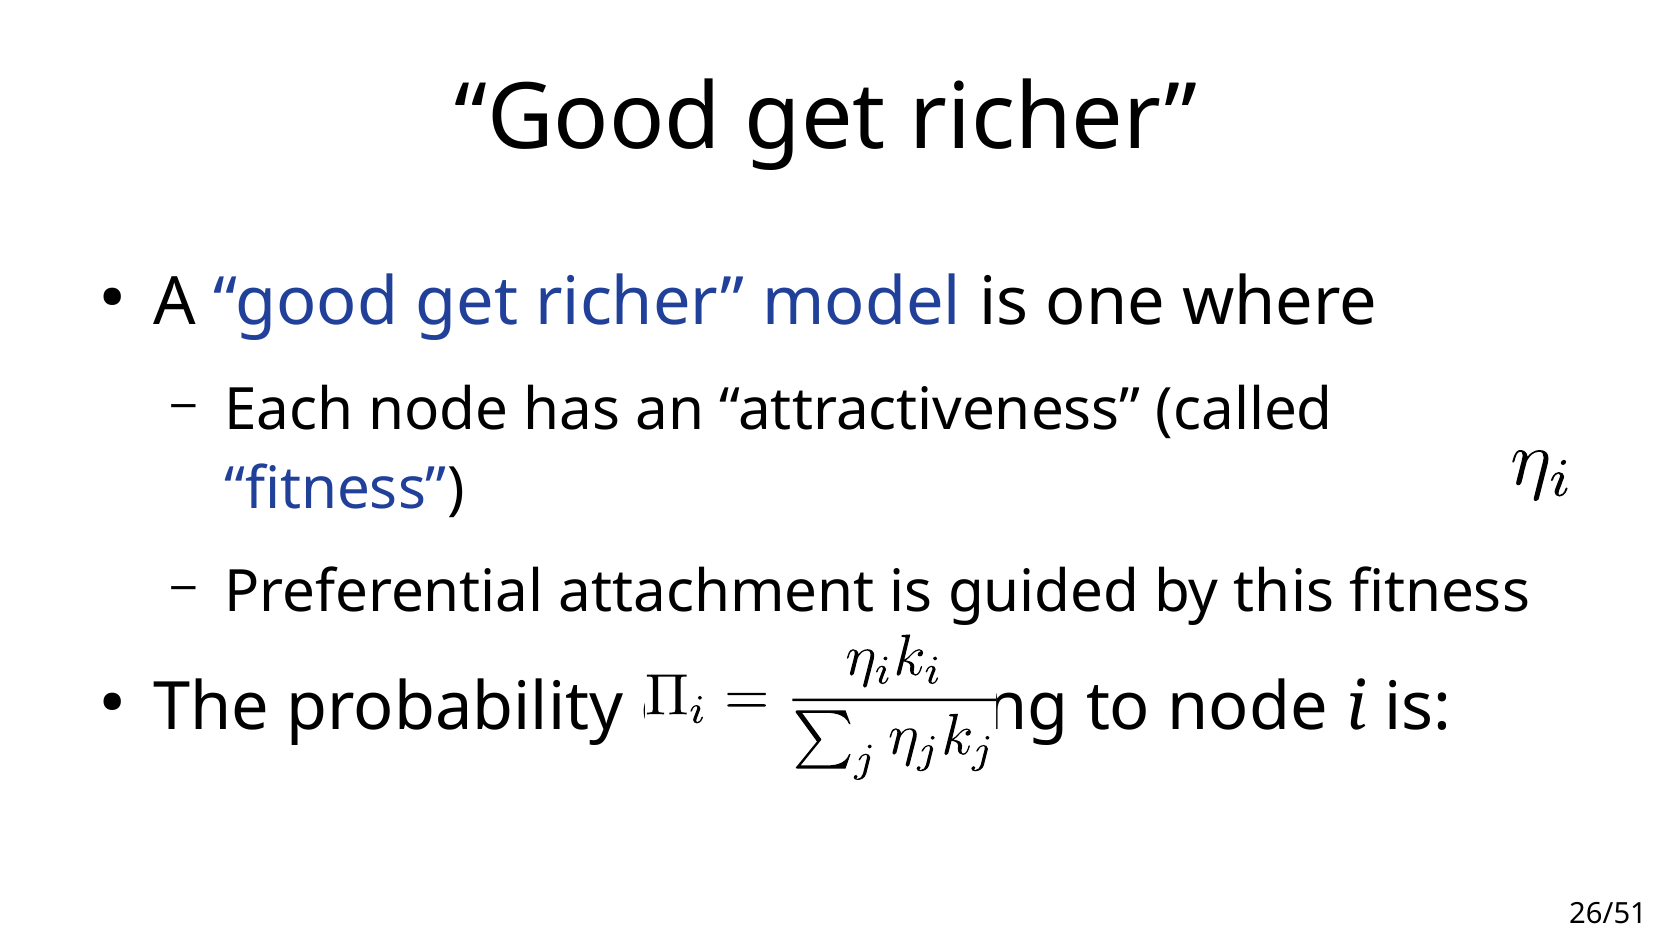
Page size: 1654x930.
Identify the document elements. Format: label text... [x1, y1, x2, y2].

text_box [645, 634, 997, 781]
list A “good get richer” model is one where Each node has an “attractiveness” (called “fitness”) Preferential attachment is guided by this fitness The probability of connecting to node i is: [82, 252, 1571, 793]
text_box [1509, 449, 1571, 502]
title “Good get richer” [82, 1, 1571, 225]
